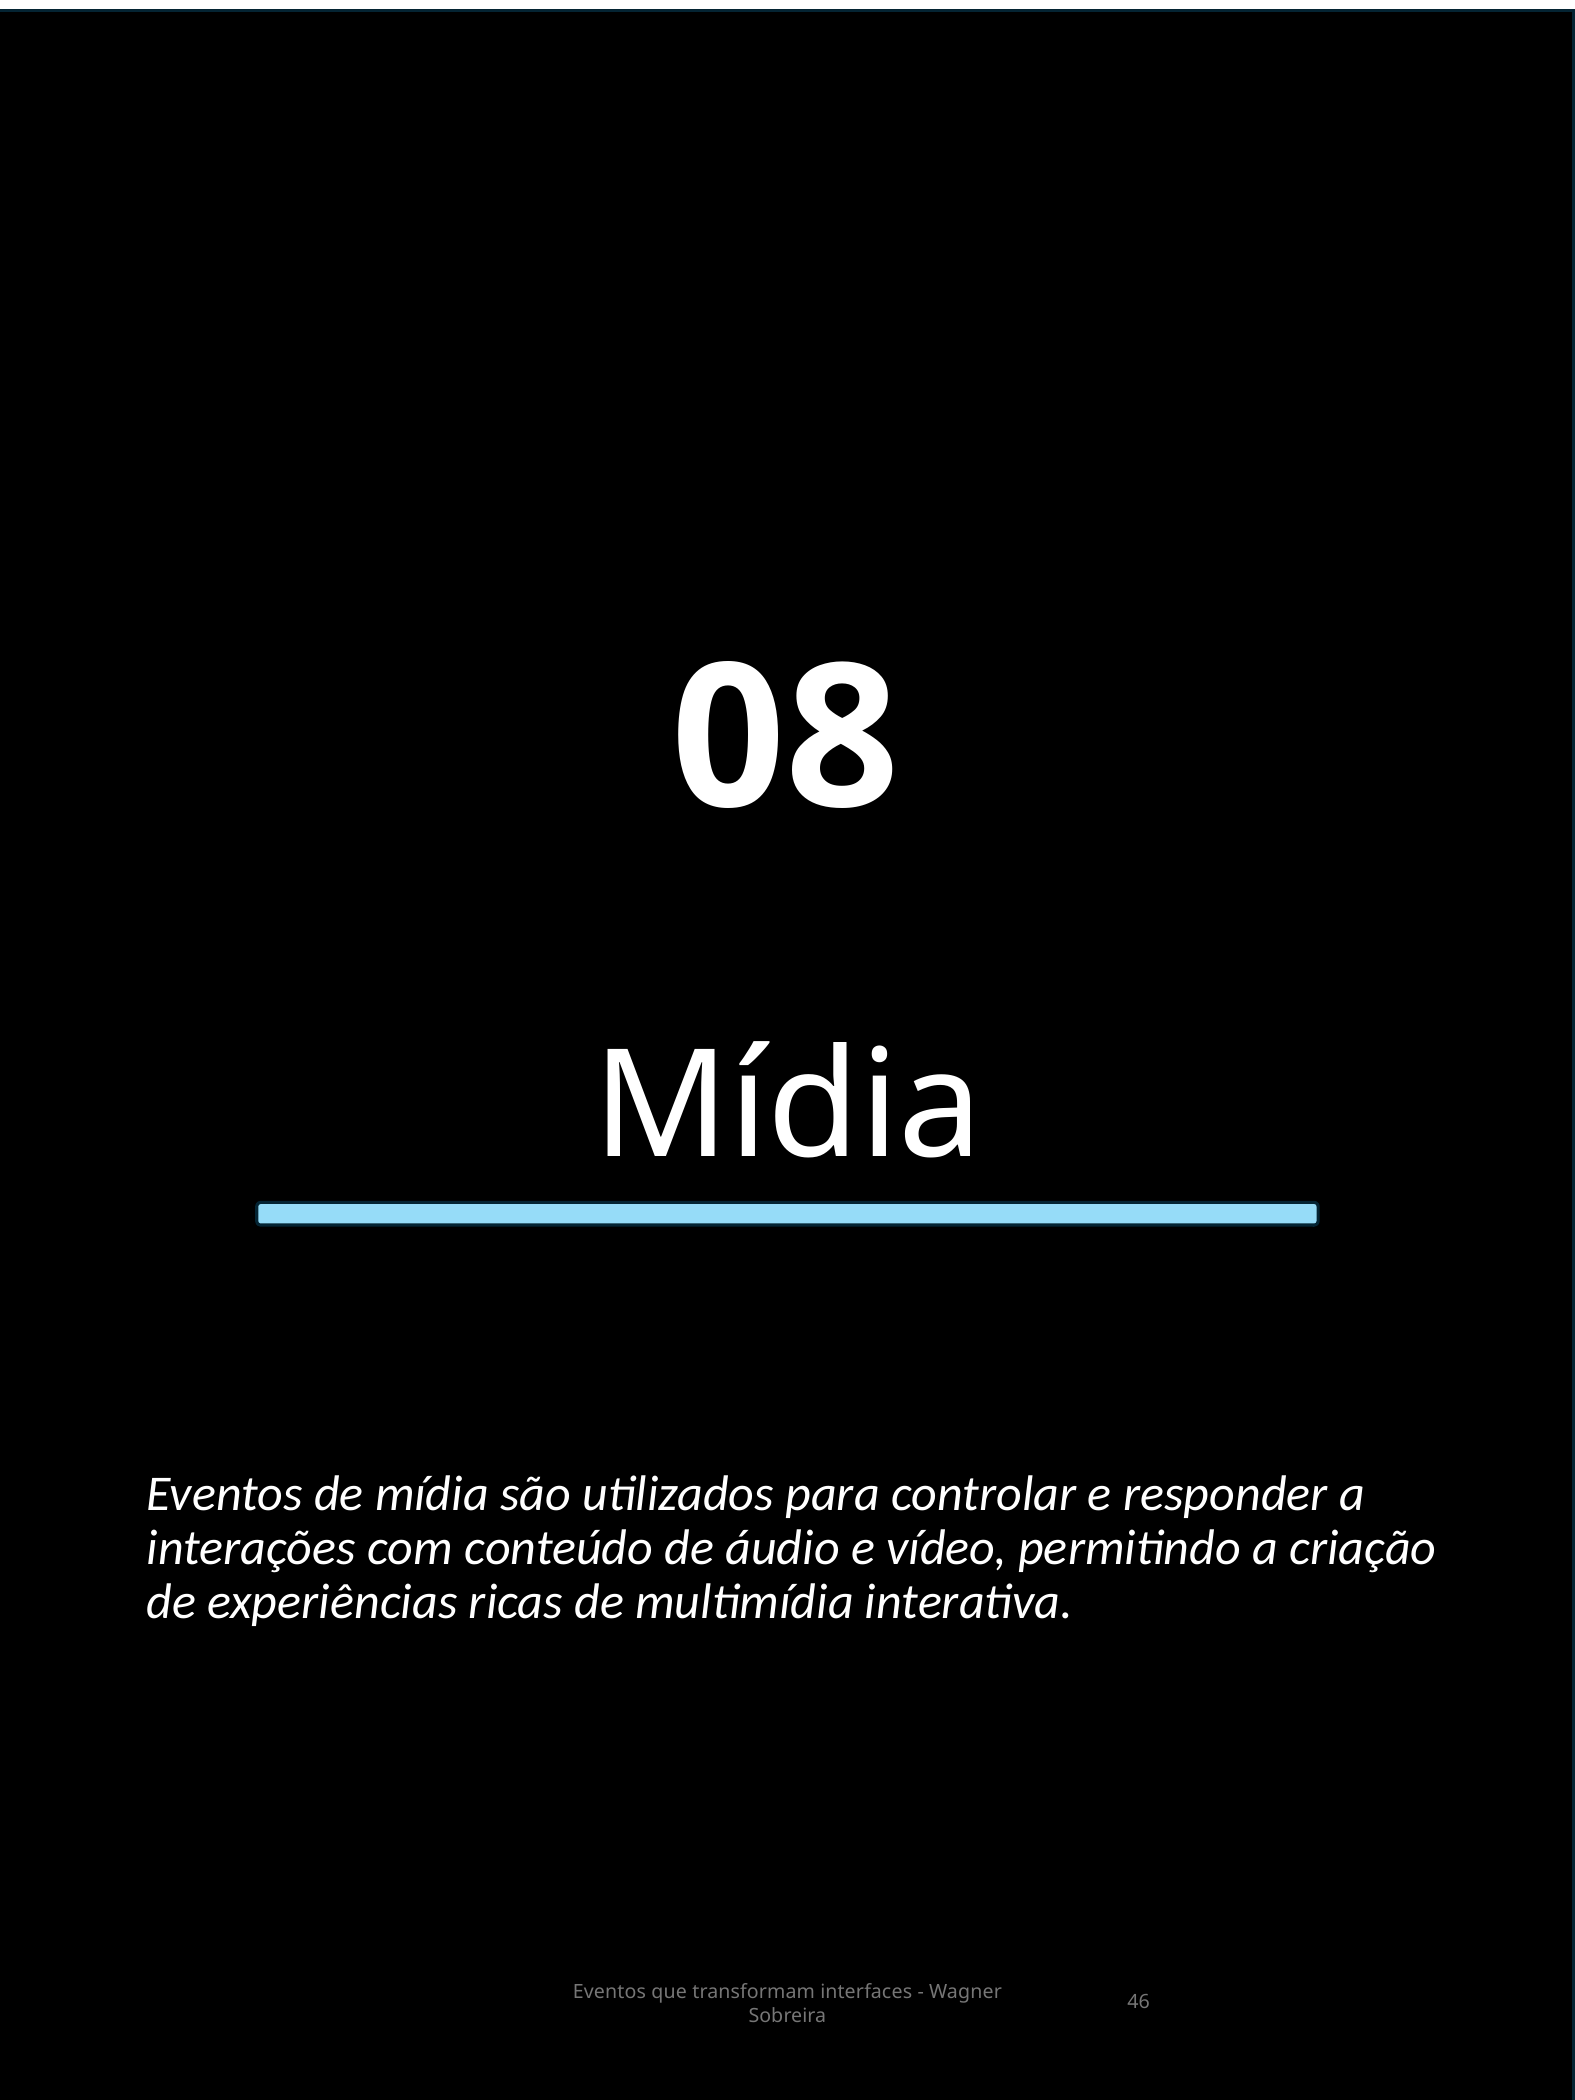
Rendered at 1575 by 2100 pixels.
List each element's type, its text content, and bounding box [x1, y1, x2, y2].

footer Eventos que transformam interfaces - Wagner Sobreira [521, 1946, 1054, 2059]
text_box Eventos de mídia são utilizados para controlar e responder a interações com conteúdo de áudio e vídeo, permitindo a criação de experiências ricas de multimídia interativa. [131, 1459, 1496, 1884]
text_box [0, 10, 1574, 2100]
slide_number 46 [1112, 1946, 1467, 2059]
text_box Mídia [256, 999, 1320, 1203]
text_box 08 [398, 598, 1173, 857]
